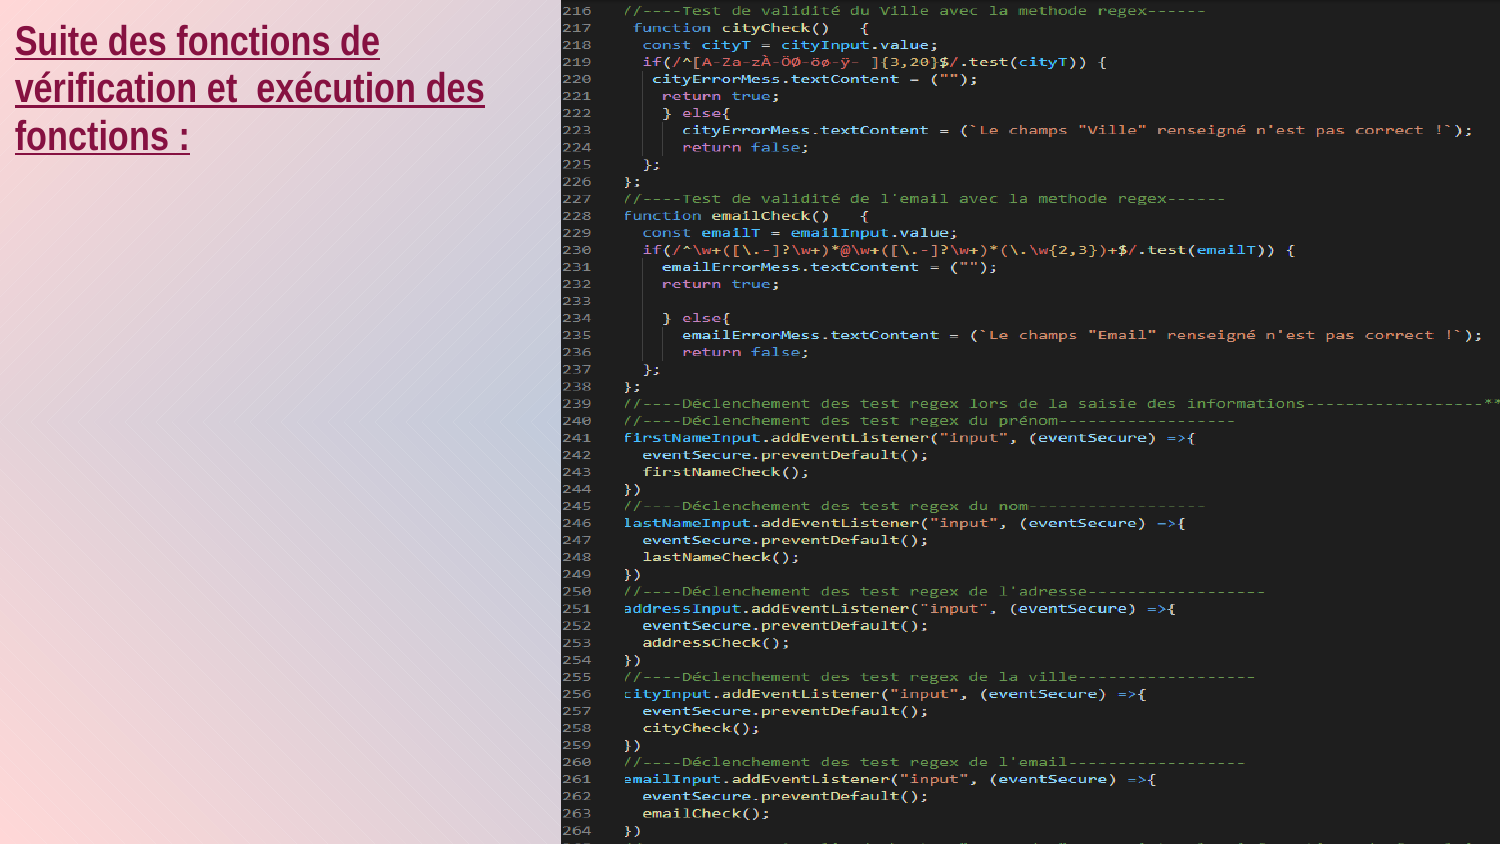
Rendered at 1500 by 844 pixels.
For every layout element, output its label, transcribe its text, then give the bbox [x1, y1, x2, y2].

picture [561, 0, 1500, 844]
text_box Suite des fonctions de vérification et exécution des fonctions : [0, 8, 561, 178]
